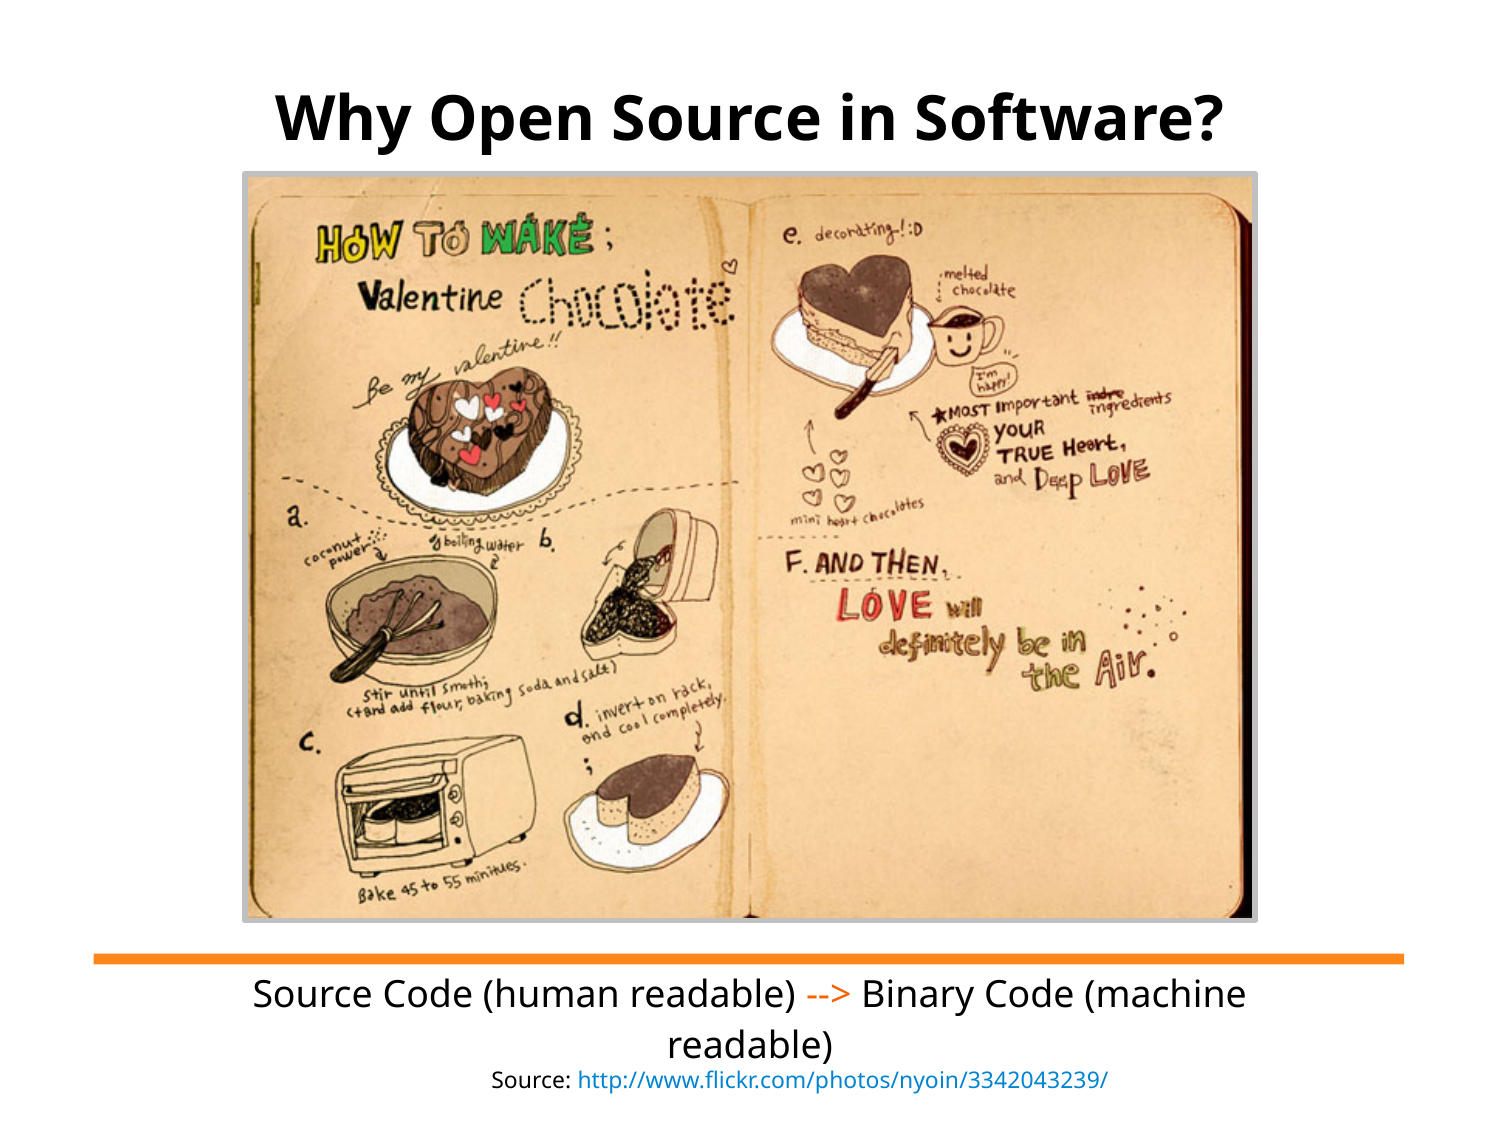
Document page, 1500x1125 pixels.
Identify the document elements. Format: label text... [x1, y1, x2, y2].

text_box Source: http://www.flickr.com/photos/nyoin/3342043239/ [476, 1056, 1074, 1101]
picture [0, 0, 1500, 1125]
text_box Source Code (human readable) --> Binary Code (machine readable) [173, 960, 1327, 1024]
title Why Open Source in Software? [75, 44, 1426, 188]
